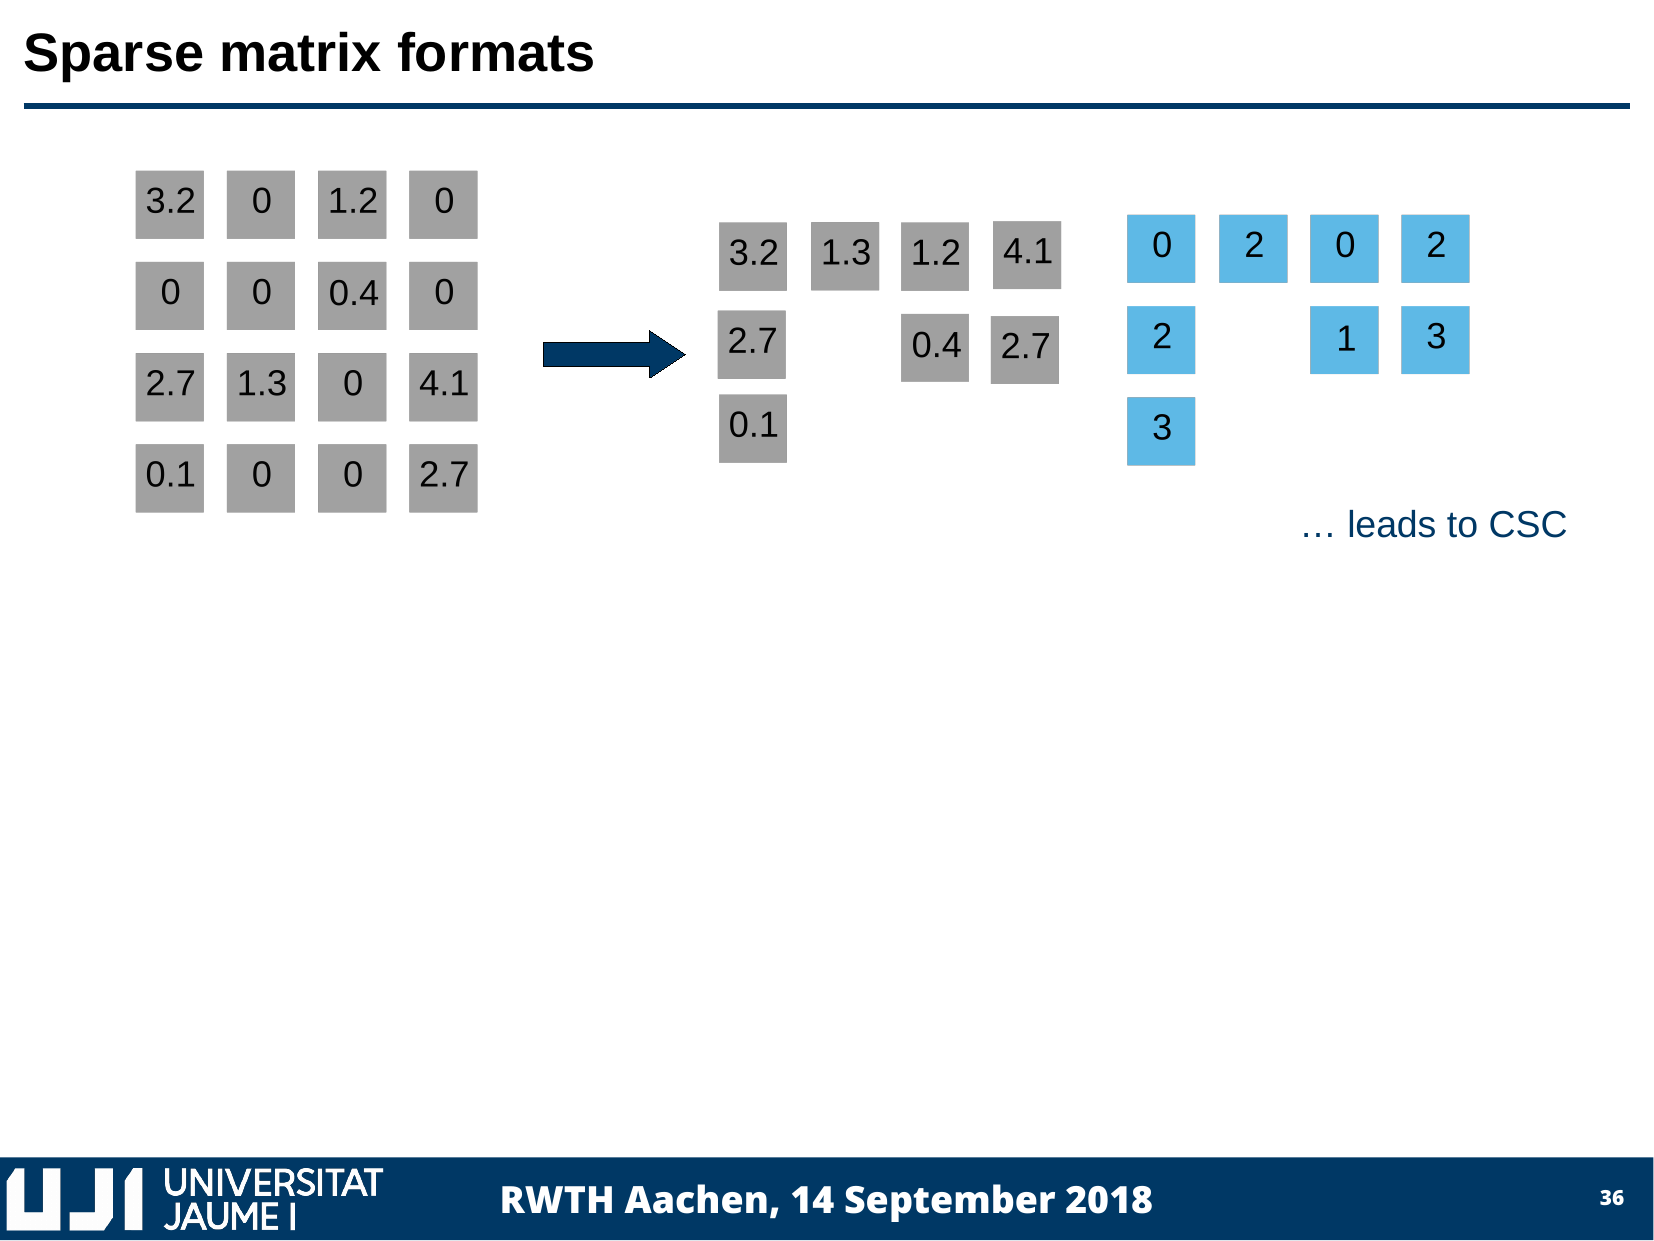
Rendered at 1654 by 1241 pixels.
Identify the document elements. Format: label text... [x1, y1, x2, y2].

picture [710, 207, 1477, 473]
text_box [543, 330, 686, 378]
text_box … leads to CSC [1284, 496, 1583, 553]
picture [128, 163, 485, 520]
picture [0, 1158, 390, 1241]
title Sparse matrix formats [23, 0, 1630, 107]
